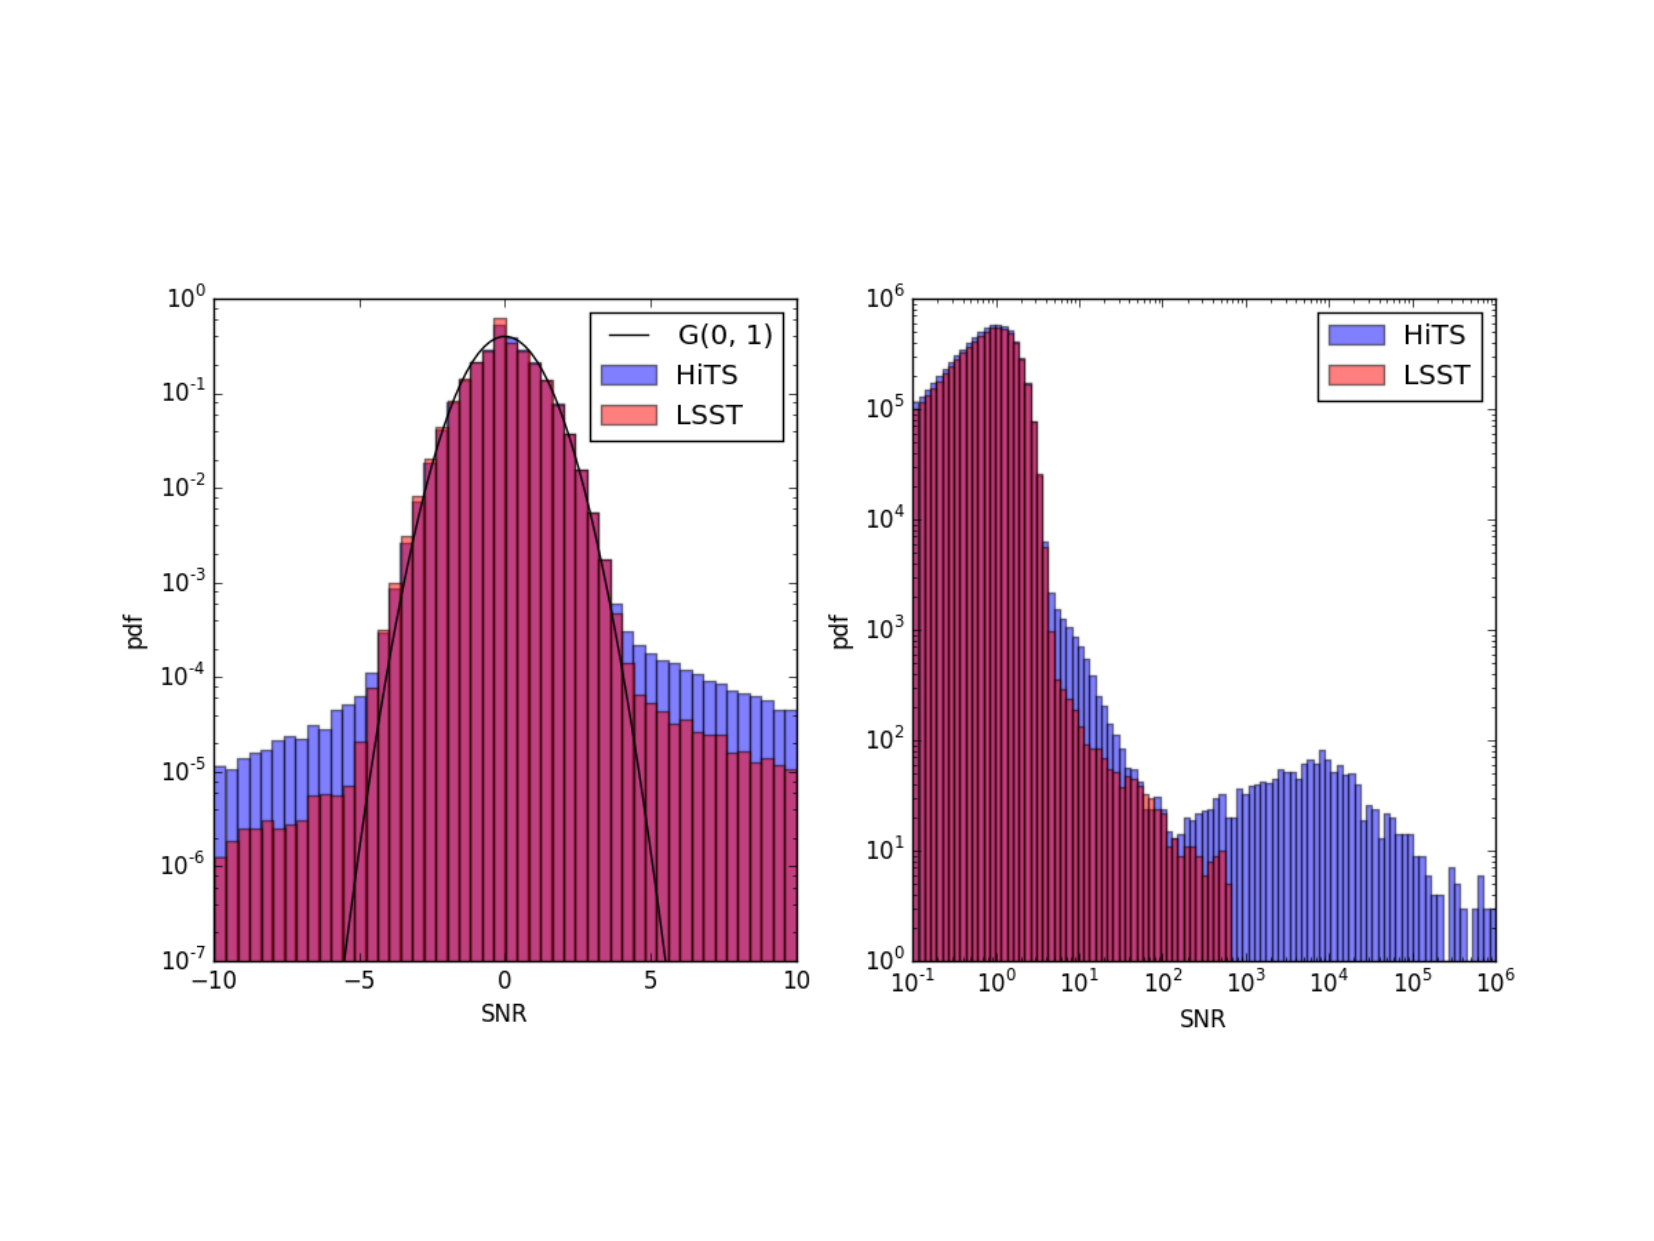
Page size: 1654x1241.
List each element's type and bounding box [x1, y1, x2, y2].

picture [7, 216, 1654, 1044]
